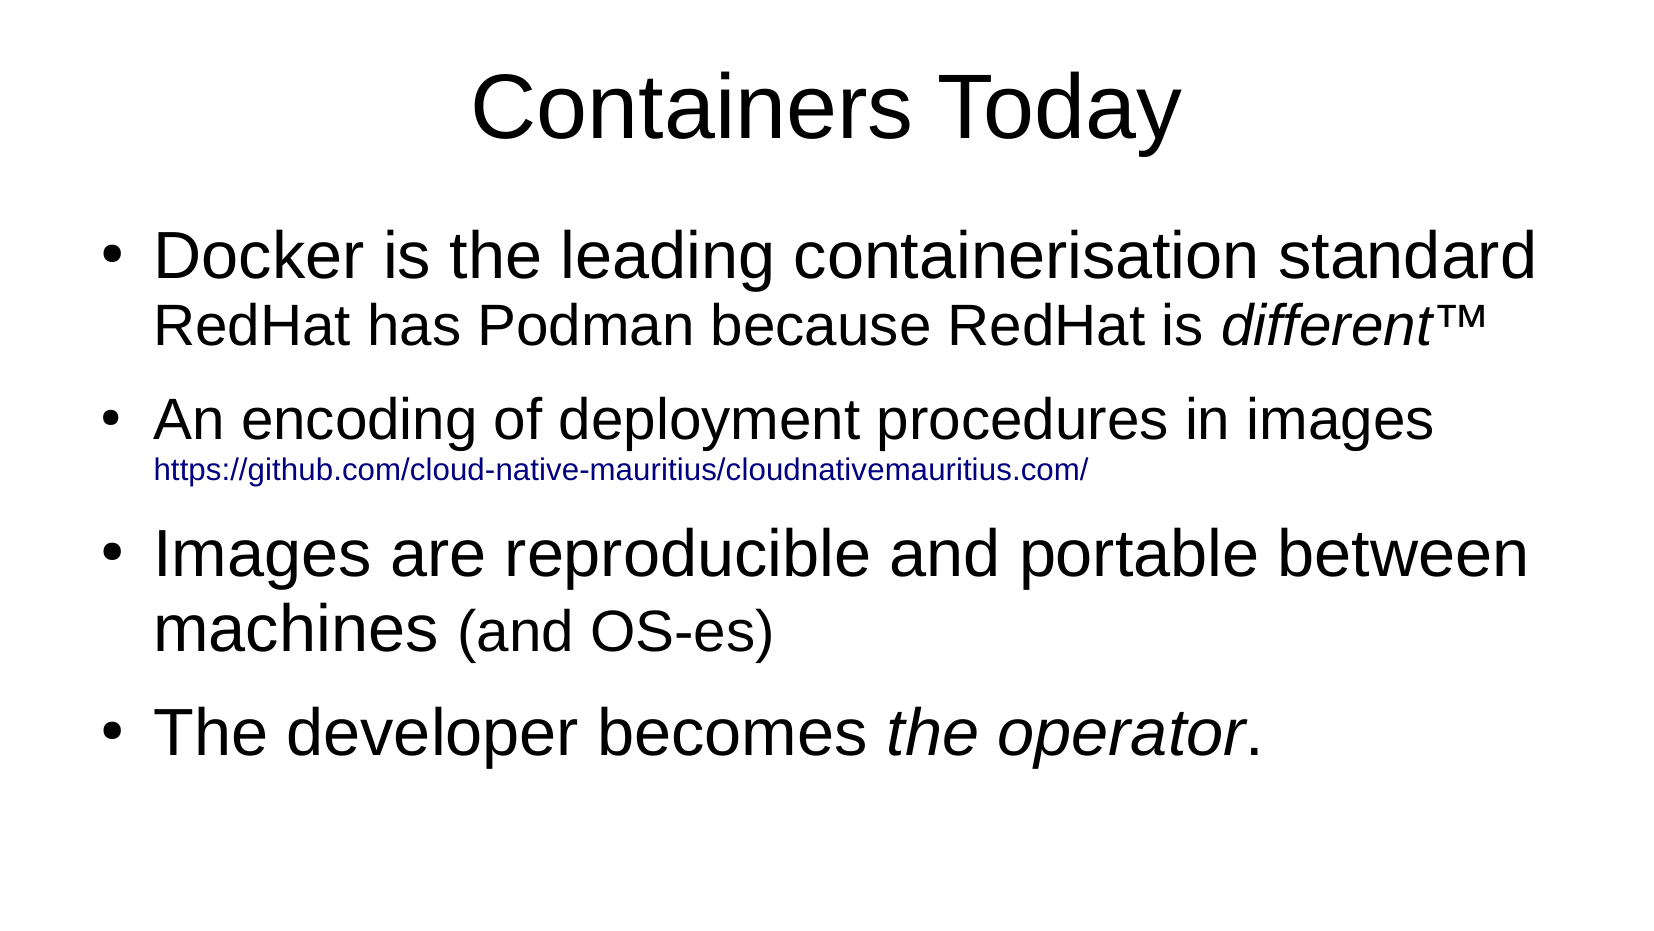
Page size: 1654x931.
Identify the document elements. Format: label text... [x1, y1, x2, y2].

list Docker is the leading containerisation standard RedHat has Podman because RedHat is different™️ An encoding of deployment procedures in images https://github.com/cloud-native-mauritius/cloudnativemauritius.com/ Images are reproducible and portable between machines (and OS-es) The developer becomes the operator. [82, 217, 1571, 886]
title Containers Today [82, 37, 1571, 178]
